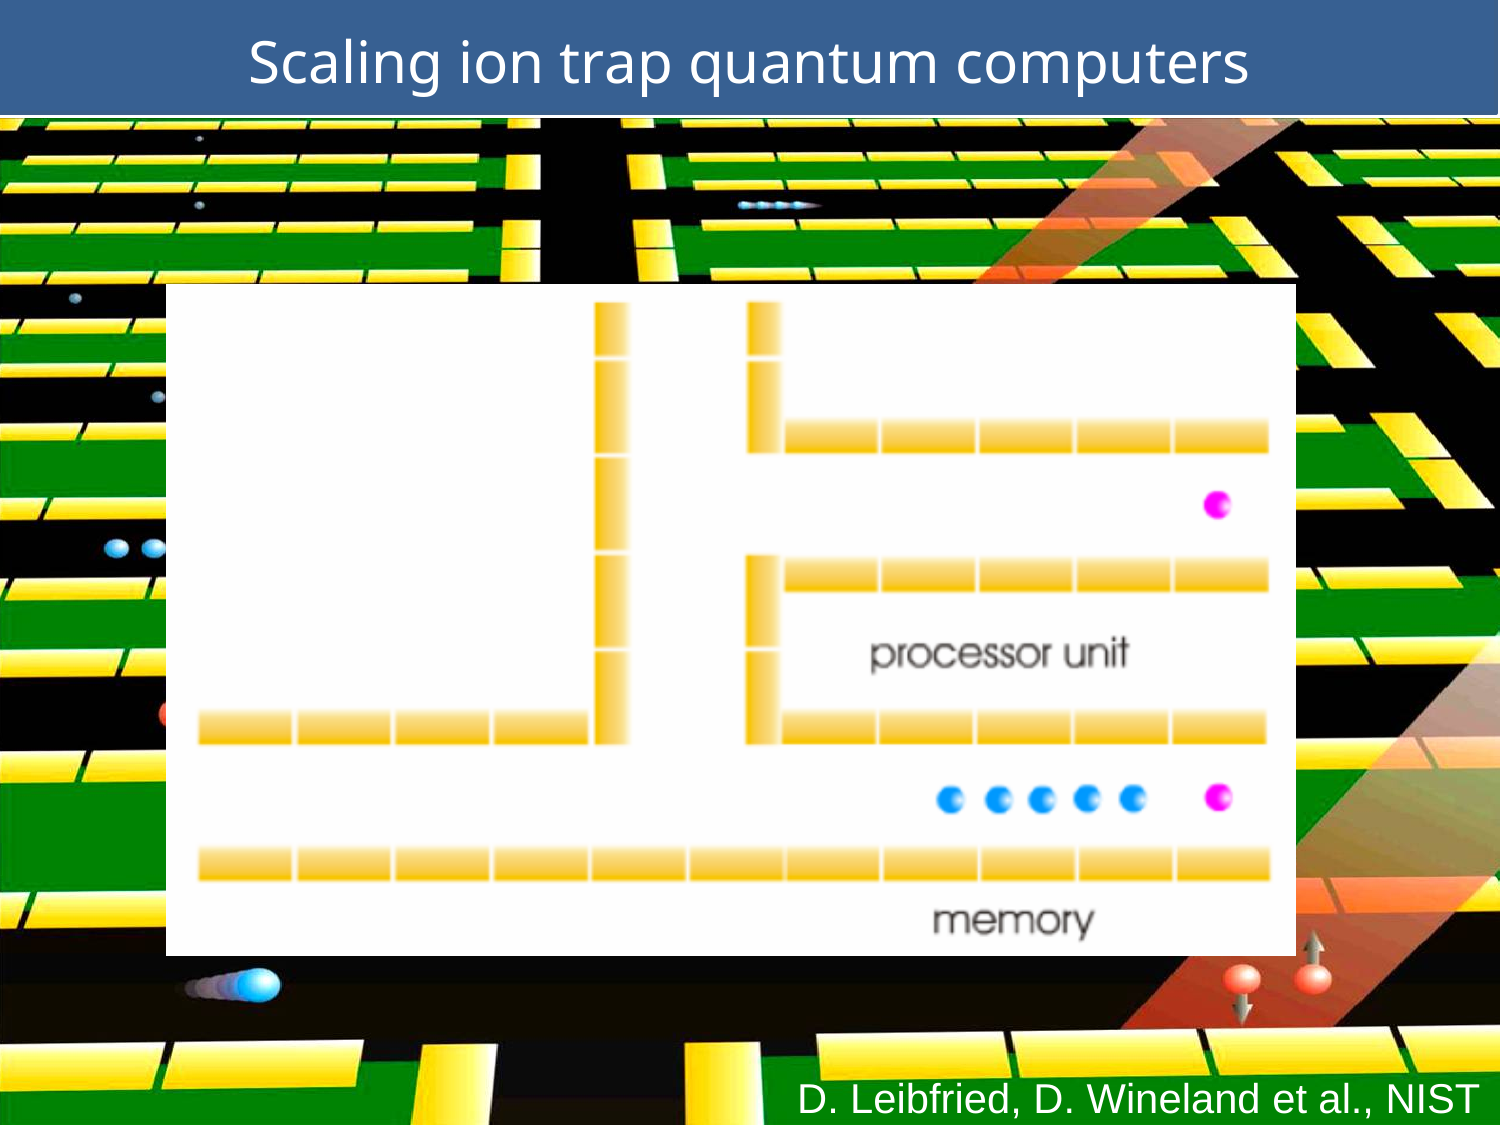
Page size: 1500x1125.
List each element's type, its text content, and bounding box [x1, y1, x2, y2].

text_box Scaling ion trap quantum computers [46, 17, 1454, 103]
picture [0, 118, 1500, 1125]
text_box D. Leibfried, D. Wineland et al., NIST [782, 1064, 1500, 1125]
